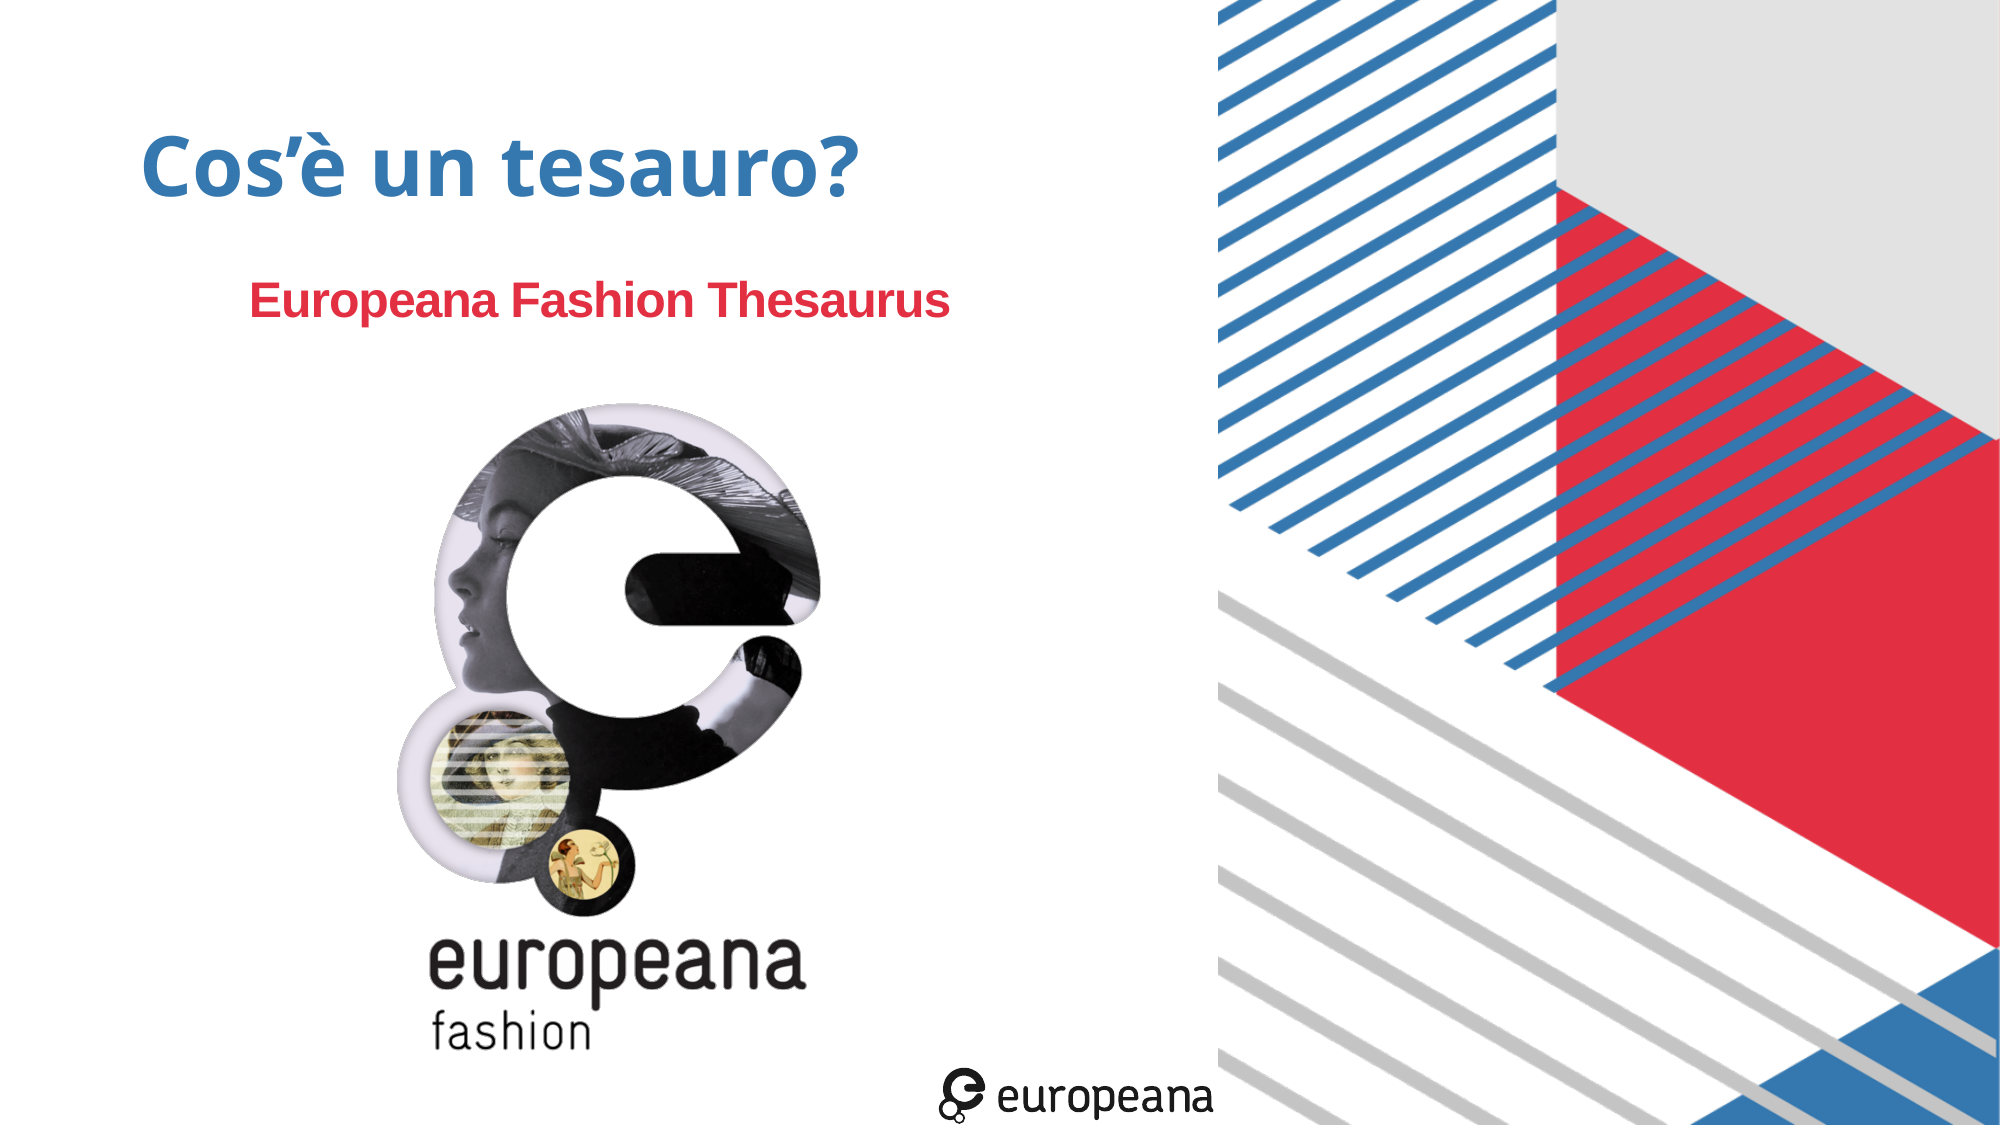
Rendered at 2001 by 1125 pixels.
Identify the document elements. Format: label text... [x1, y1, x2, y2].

title Cos’è un tesauro? [125, 117, 1188, 267]
picture [274, 357, 912, 1098]
title Europeana Fashion Thesaurus [0, 267, 1201, 338]
picture [937, 1065, 1216, 1125]
picture [1218, 0, 2000, 1125]
